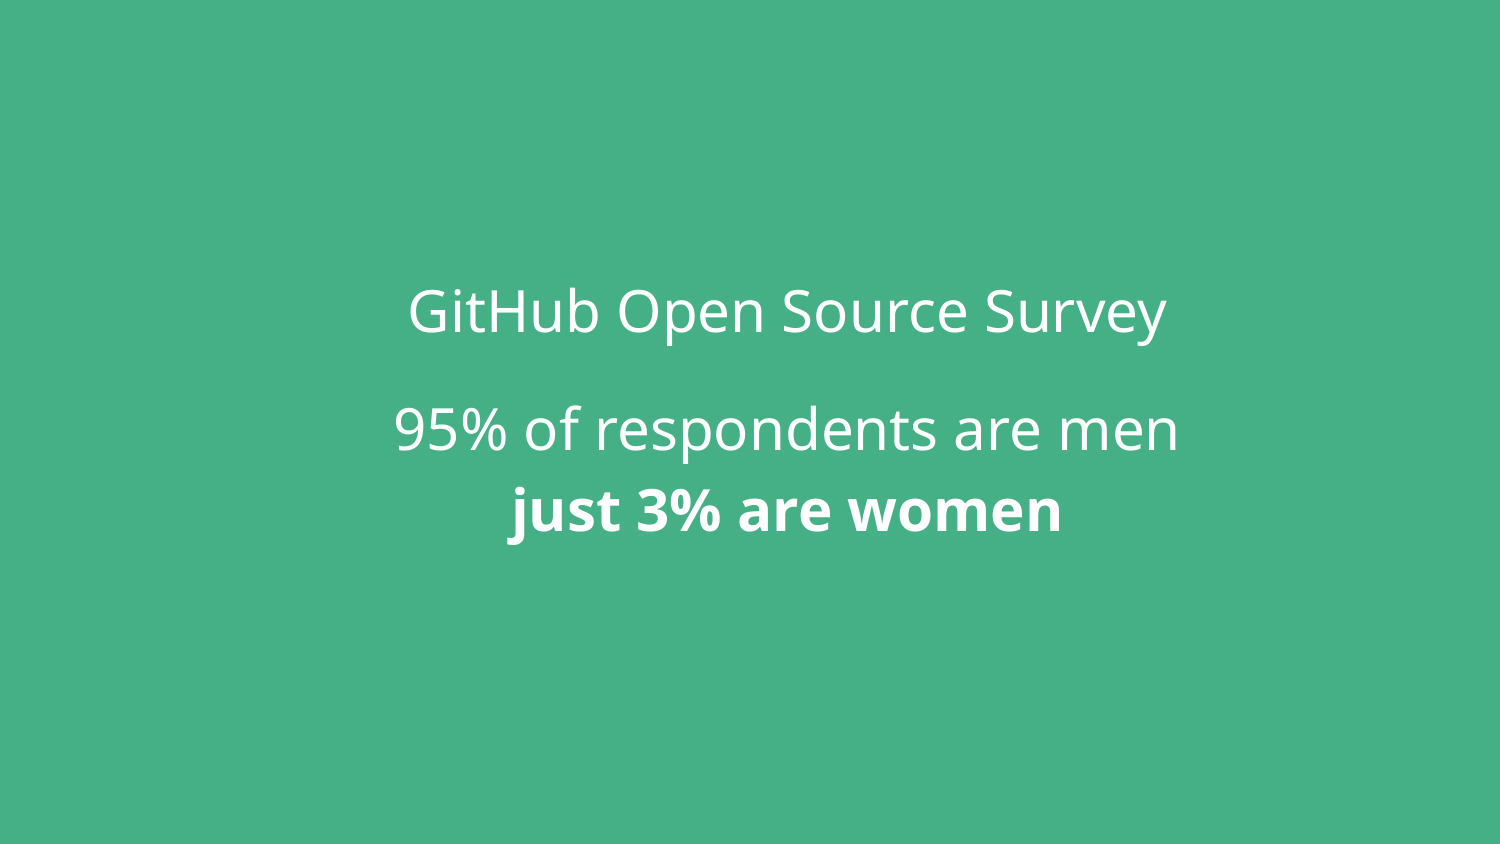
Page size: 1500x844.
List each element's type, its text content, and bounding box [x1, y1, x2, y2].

list GitHub Open Source Survey 95% of respondents are men just 3% are women [51, 57, 1449, 750]
